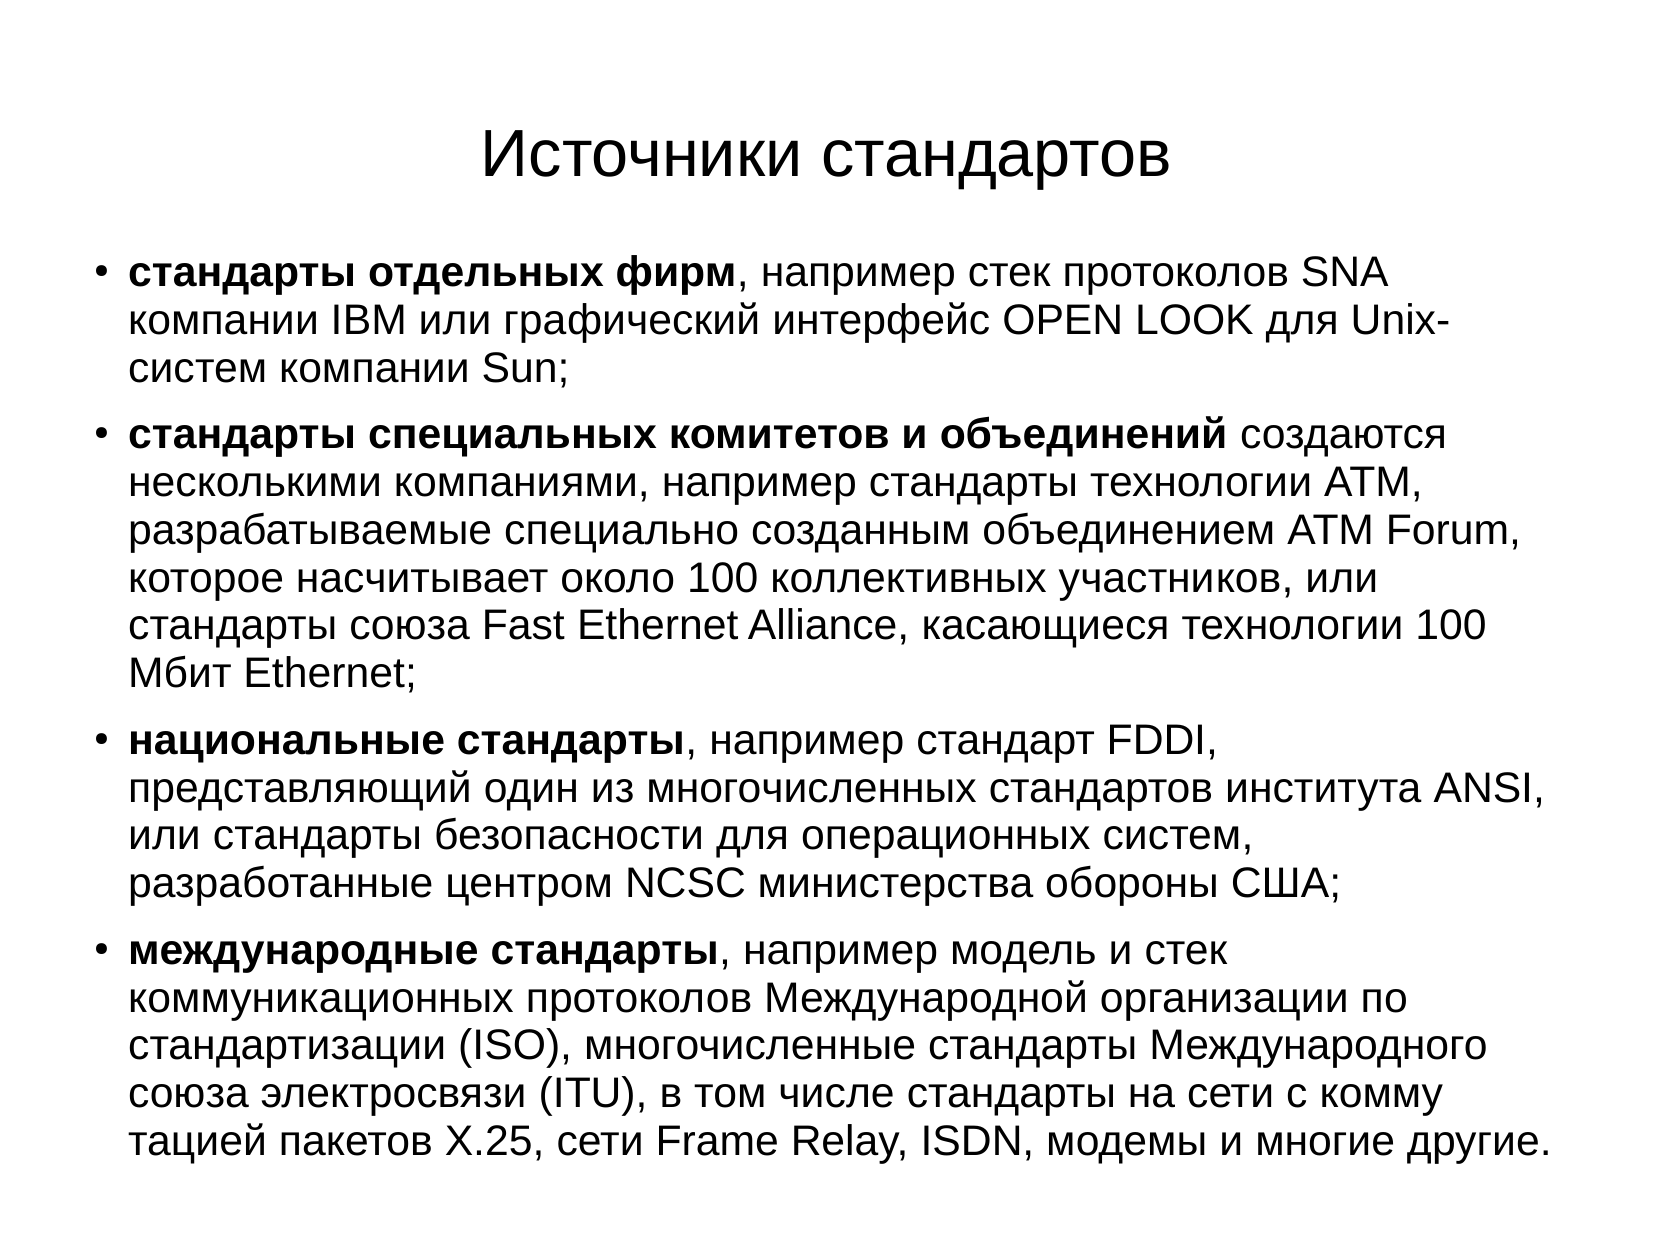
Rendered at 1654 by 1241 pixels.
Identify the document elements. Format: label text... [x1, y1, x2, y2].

title Источники стандартов [82, 49, 1571, 248]
list стандарты отдельных фирм, например стек протоколов SNA компании IBM или гра­фический интерфейс OPEN LOOK для Unix-систем компании Sun; стандарты специальных комитетов и объединений создаются несколькими компани­ями, например стандарты технологии ATM, разрабатываемые специально созданным объединением ATM Forum, которое насчитывает около 100 коллективных участни­ков, или стандарты союза Fast Ethernet Alliance, касающиеся технологии 100 Мбит Ethernet; национальные стандарты, например стандарт FDDI, представляющий один из много­численных стандартов института ANSI, или стандарты безопасности для операционных систем, разработанные центром NCSC министерства обороны США; международные стандарты, например модель и стек коммуникационных протоколов Международной организации по стандартизации (ISO), многочисленные стандарты Международного союза электросвязи (ITU), в том числе стандарты на сети с комму­тацией пакетов Х.25, сети Frame Relay, ISDN, модемы и многие другие. [82, 248, 1571, 1182]
